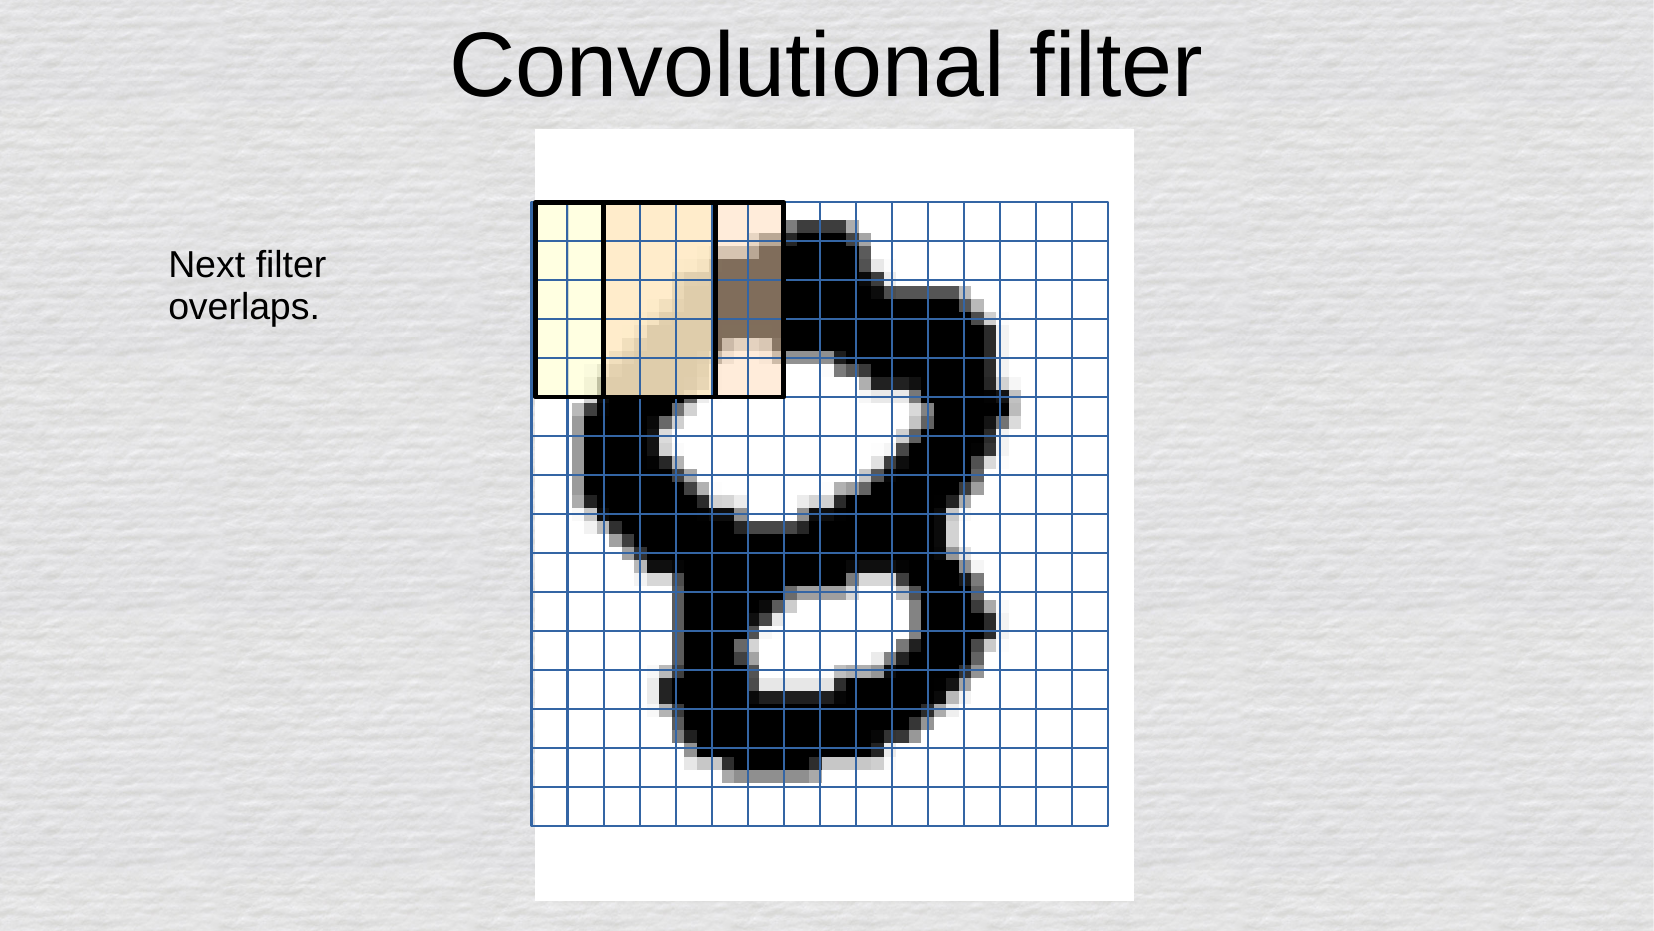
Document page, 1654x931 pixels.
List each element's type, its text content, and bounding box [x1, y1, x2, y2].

text_box [606, 205, 713, 395]
text_box [538, 205, 601, 395]
text_box [718, 205, 781, 395]
text_box Next filter overlaps. [153, 236, 473, 336]
title Convolutional filter [448, 11, 1205, 119]
picture [0, 0, 1654, 931]
